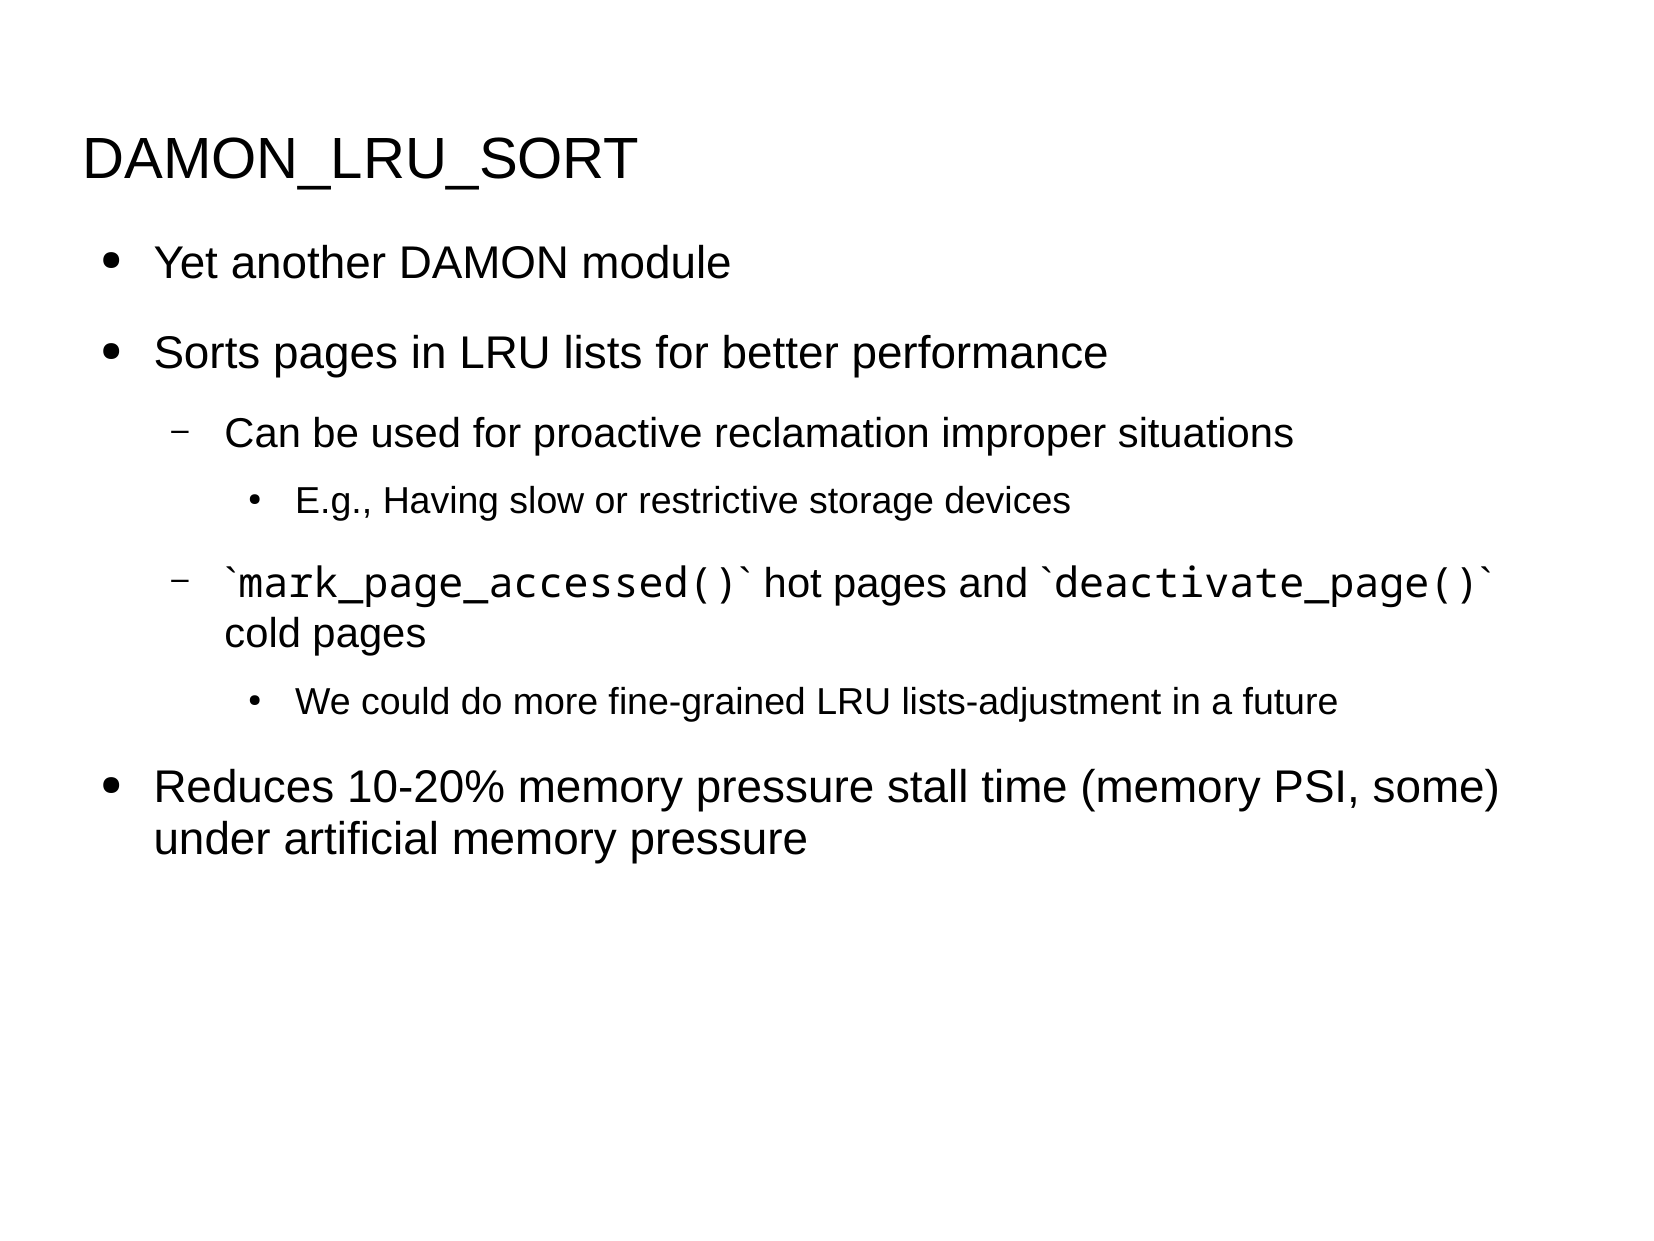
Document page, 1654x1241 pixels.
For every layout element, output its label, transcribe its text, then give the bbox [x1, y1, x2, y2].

title DAMON_LRU_SORT [82, 108, 1571, 210]
list Yet another DAMON module Sorts pages in LRU lists for better performance Can be used for proactive reclamation improper situations E.g., Having slow or restrictive storage devices `mark_page_accessed()` hot pages and `deactivate_page()` cold pages We could do more fine-grained LRU lists-adjustment in a future Reduces 10-20% memory pressure stall time (memory PSI, some) under artificial memory pressure [82, 236, 1571, 1111]
